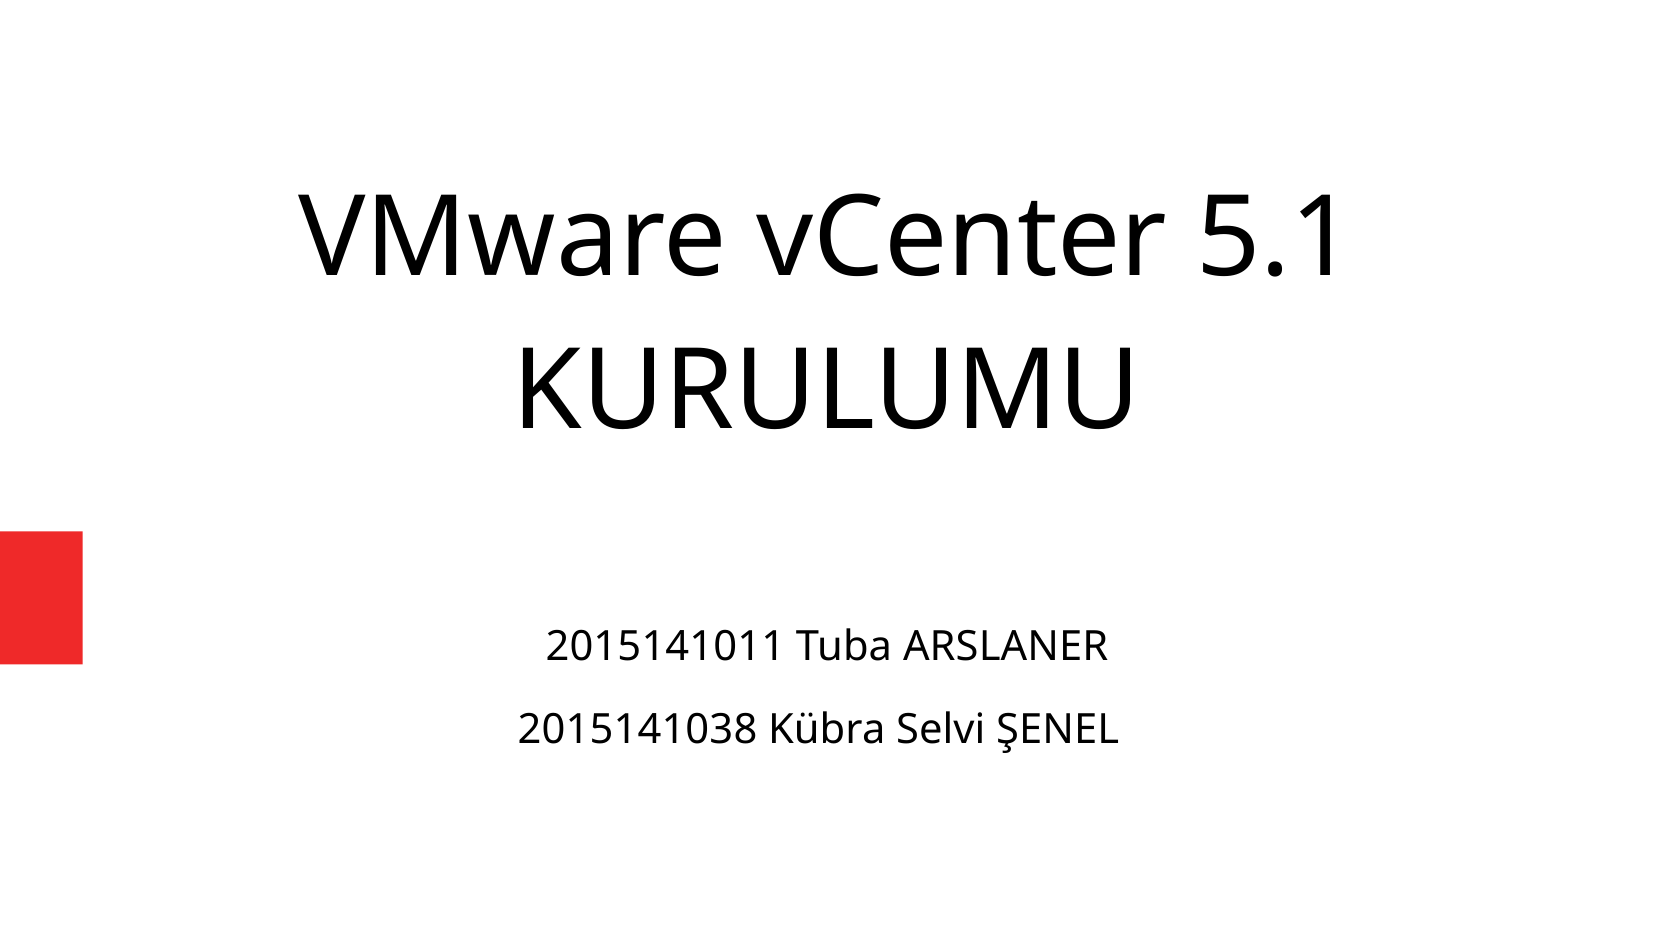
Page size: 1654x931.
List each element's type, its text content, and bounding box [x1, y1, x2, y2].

subtitle VMware vCenter 5.1 KURULUMU 2015141011 Tuba ARSLANER 2015141038 Kübra Selvi ŞENEL [124, 48, 1531, 871]
